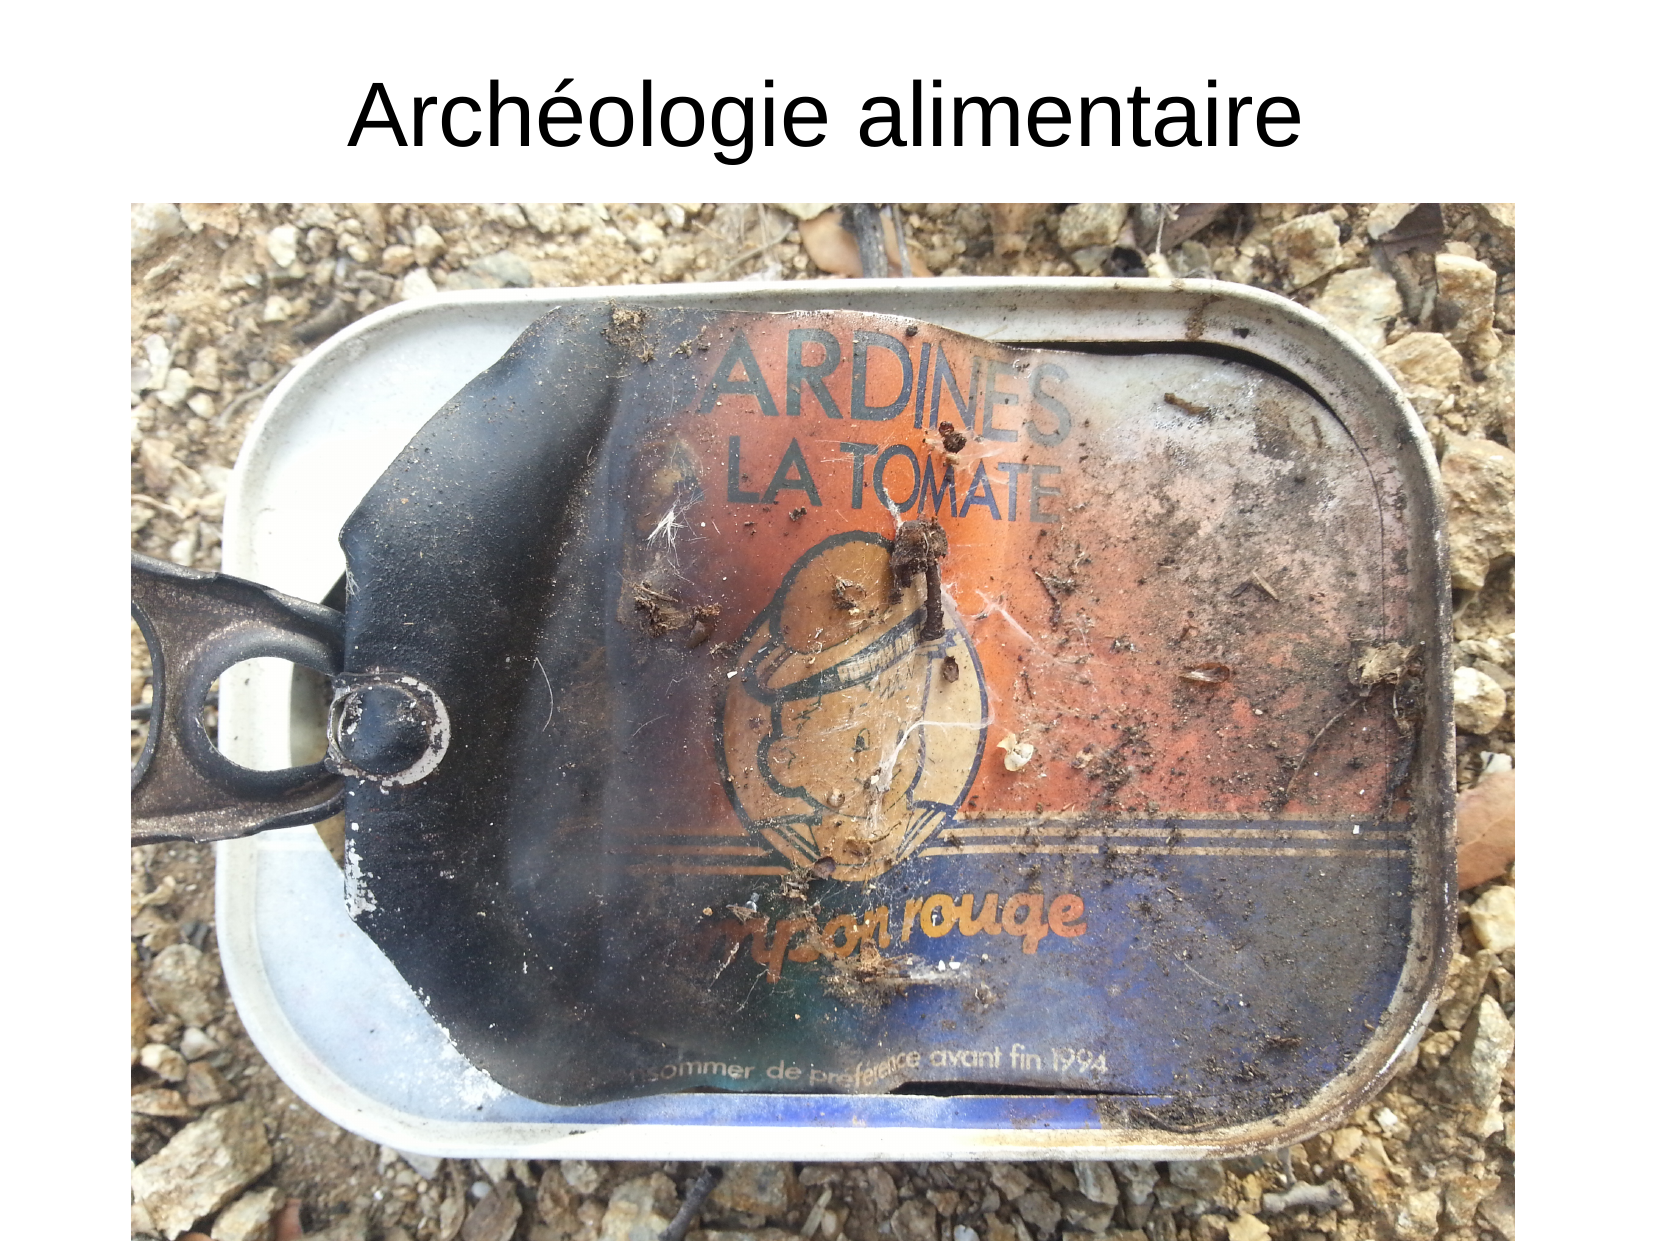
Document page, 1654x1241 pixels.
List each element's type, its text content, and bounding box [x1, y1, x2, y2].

picture [131, 203, 1515, 1241]
title Archéologie alimentaire [82, 49, 1571, 181]
